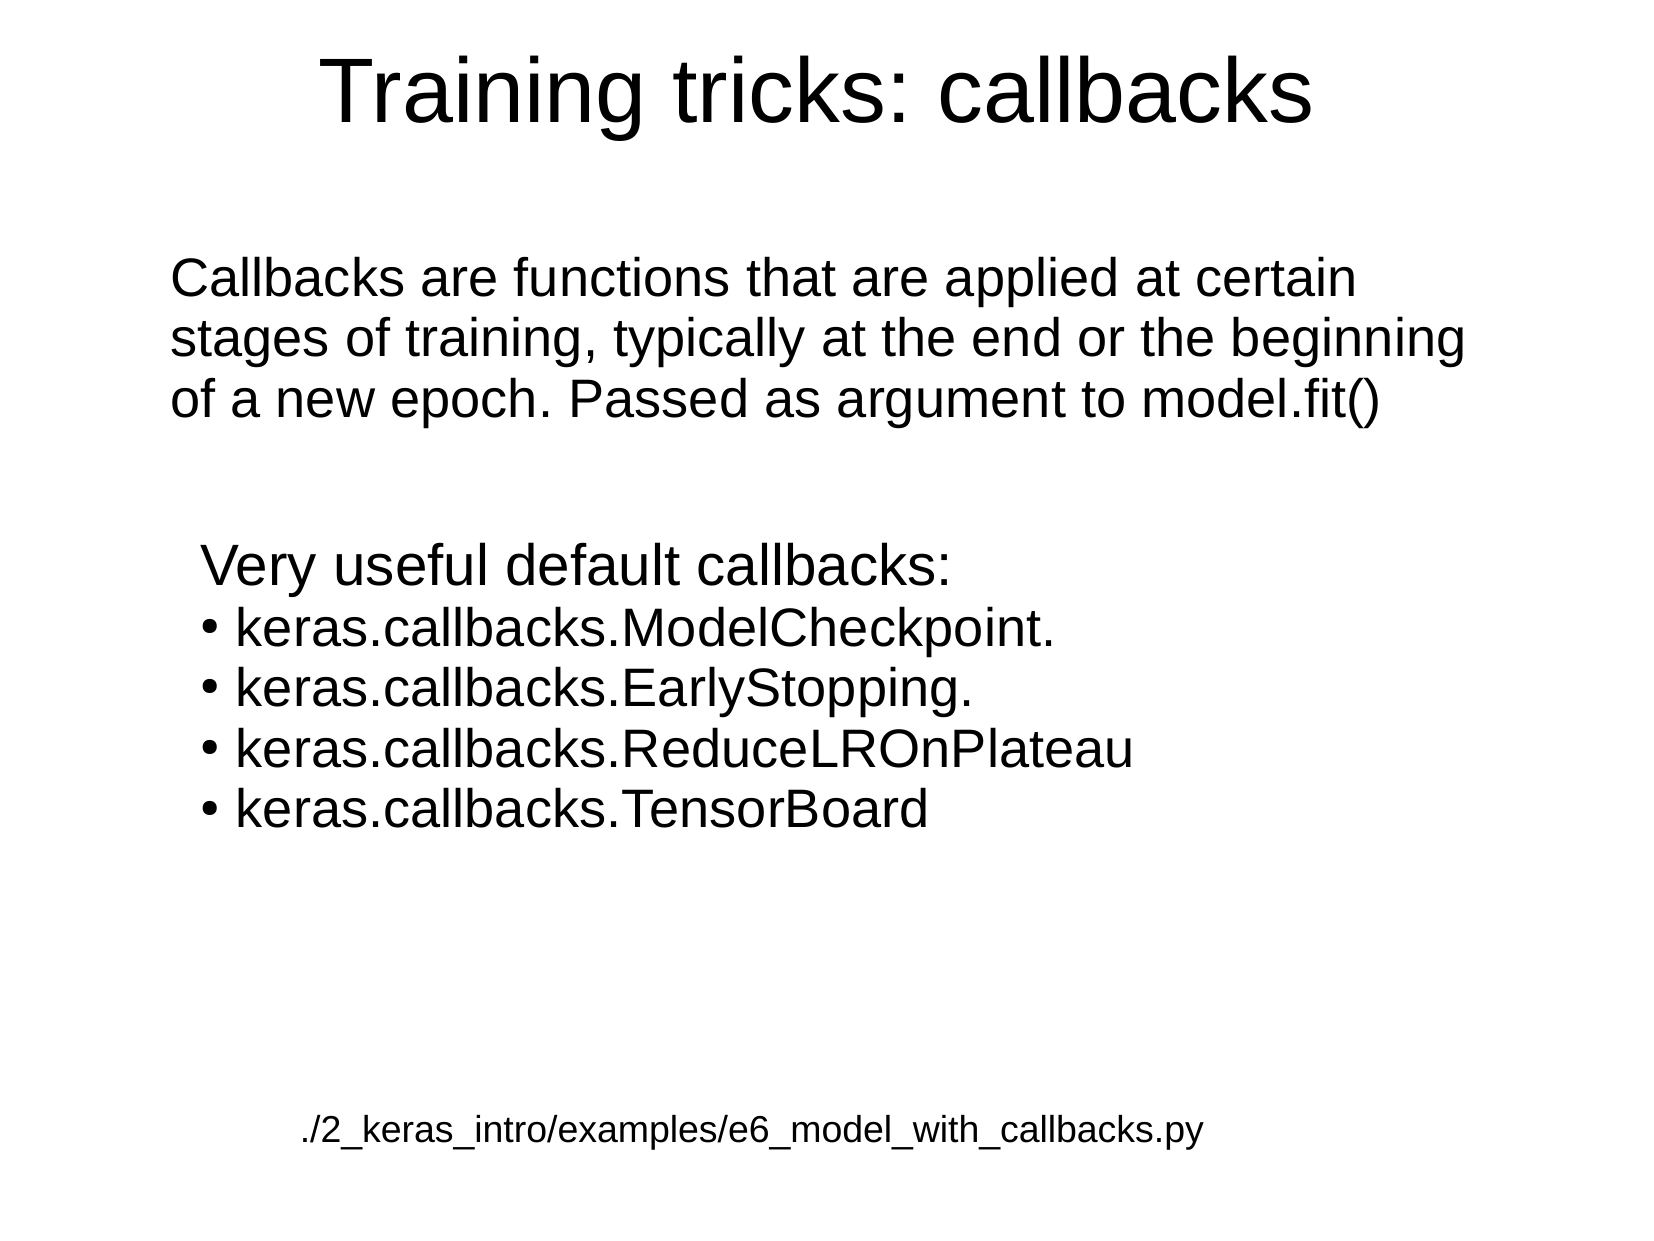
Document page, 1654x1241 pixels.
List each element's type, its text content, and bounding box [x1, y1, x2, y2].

text_box ./2_keras_intro/examples/e6_model_with_callbacks.py [285, 1101, 1531, 1201]
text_box Very useful default callbacks: keras.callbacks.ModelCheckpoint. keras.callbacks.EarlyStopping. keras.callbacks.ReduceLROnPlateau keras.callbacks.TensorBoard [150, 525, 1531, 847]
text_box Callbacks are functions that are applied at certain stages of training, typically at the end or the beginning of a new epoch. Passed as argument to model.fit() [120, 240, 1501, 496]
title Training tricks: callbacks [15, 2, 1621, 181]
